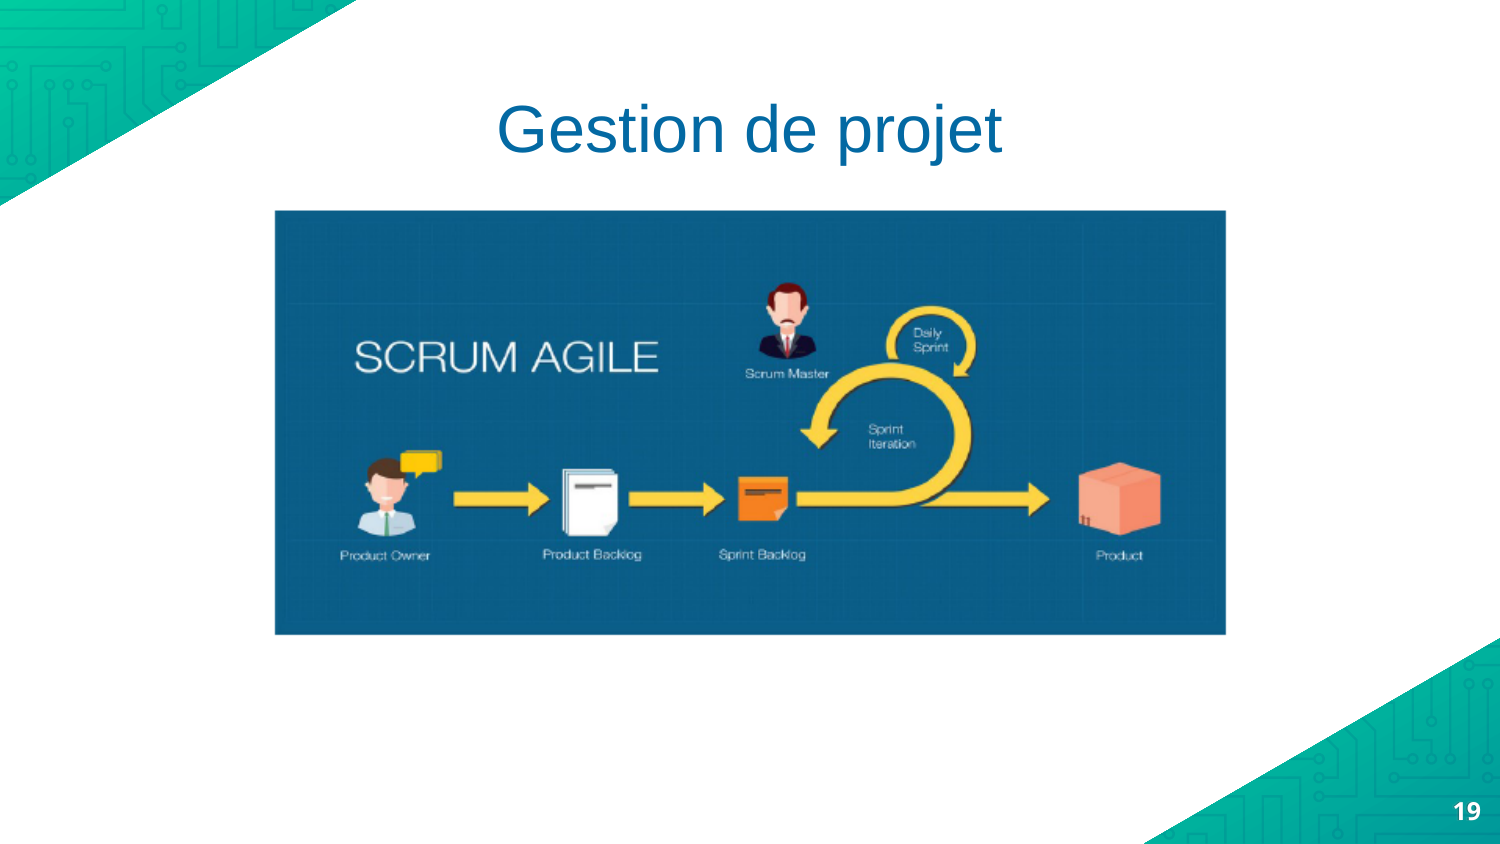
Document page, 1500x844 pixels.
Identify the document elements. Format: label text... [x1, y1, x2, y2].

text_box Gestion de projet [271, 84, 1229, 175]
slide_number <numéro> [1391, 779, 1482, 844]
picture [269, 203, 1234, 643]
